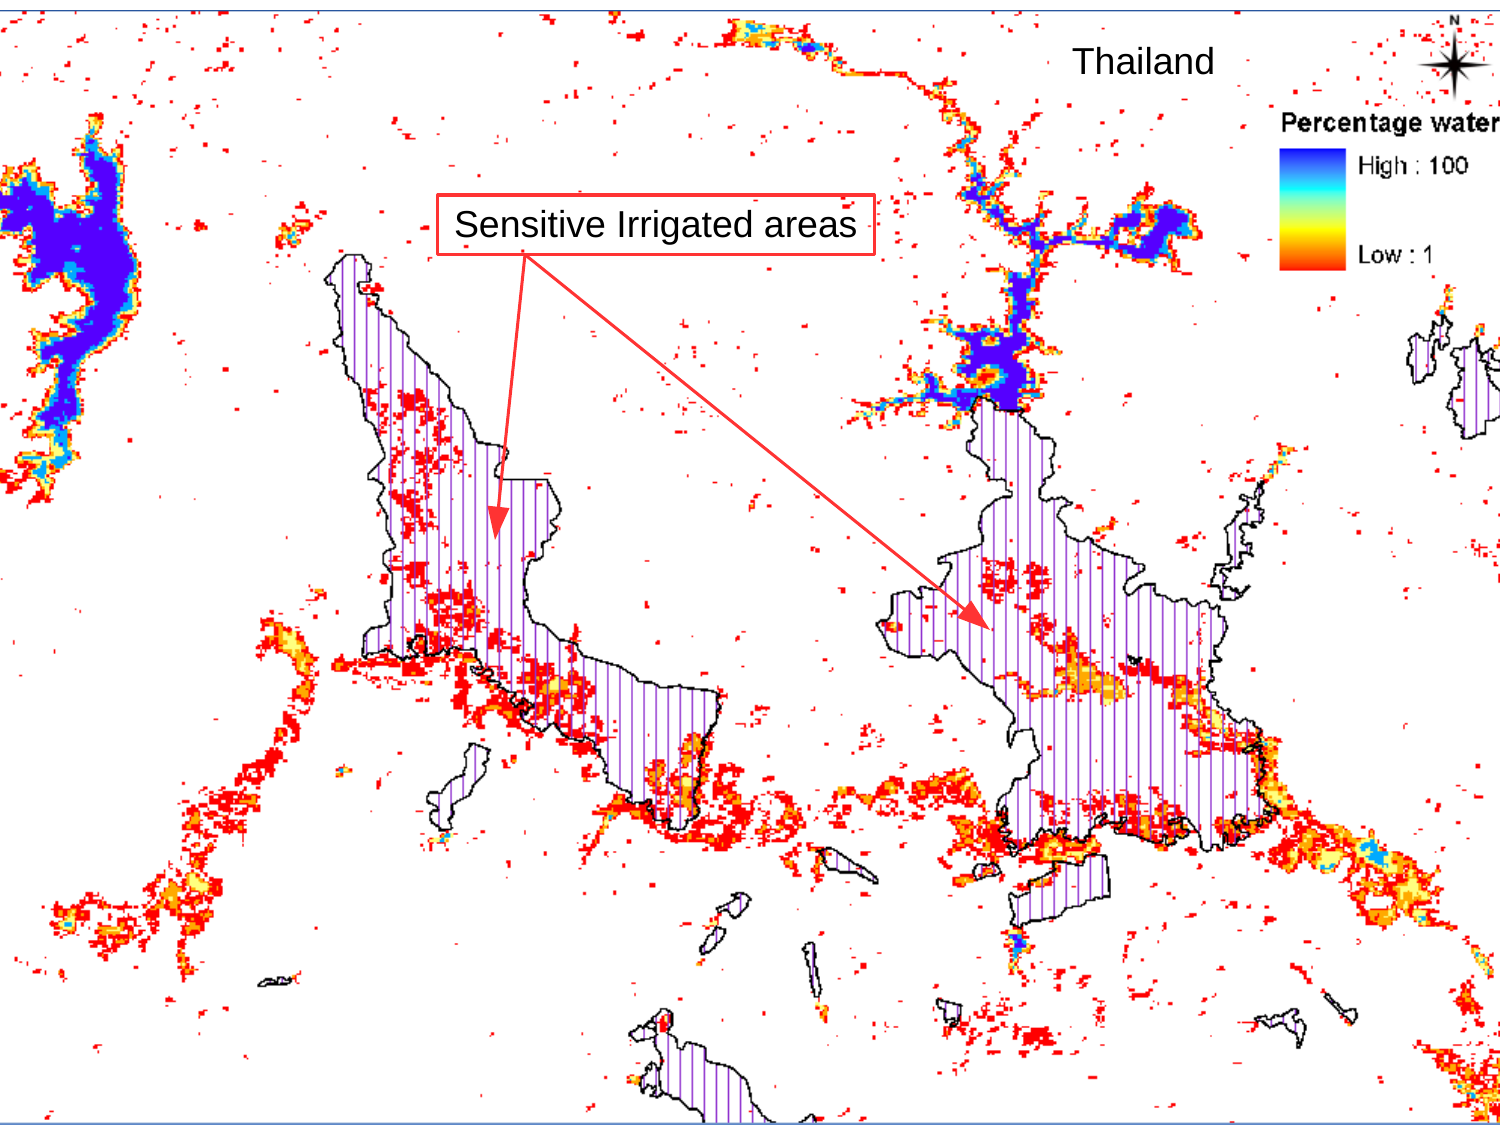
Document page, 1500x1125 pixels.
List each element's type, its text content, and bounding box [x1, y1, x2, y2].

text_box Thailand [1057, 33, 1231, 91]
picture [0, 10, 1500, 1125]
text_box Sensitive Irrigated areas [437, 195, 875, 255]
